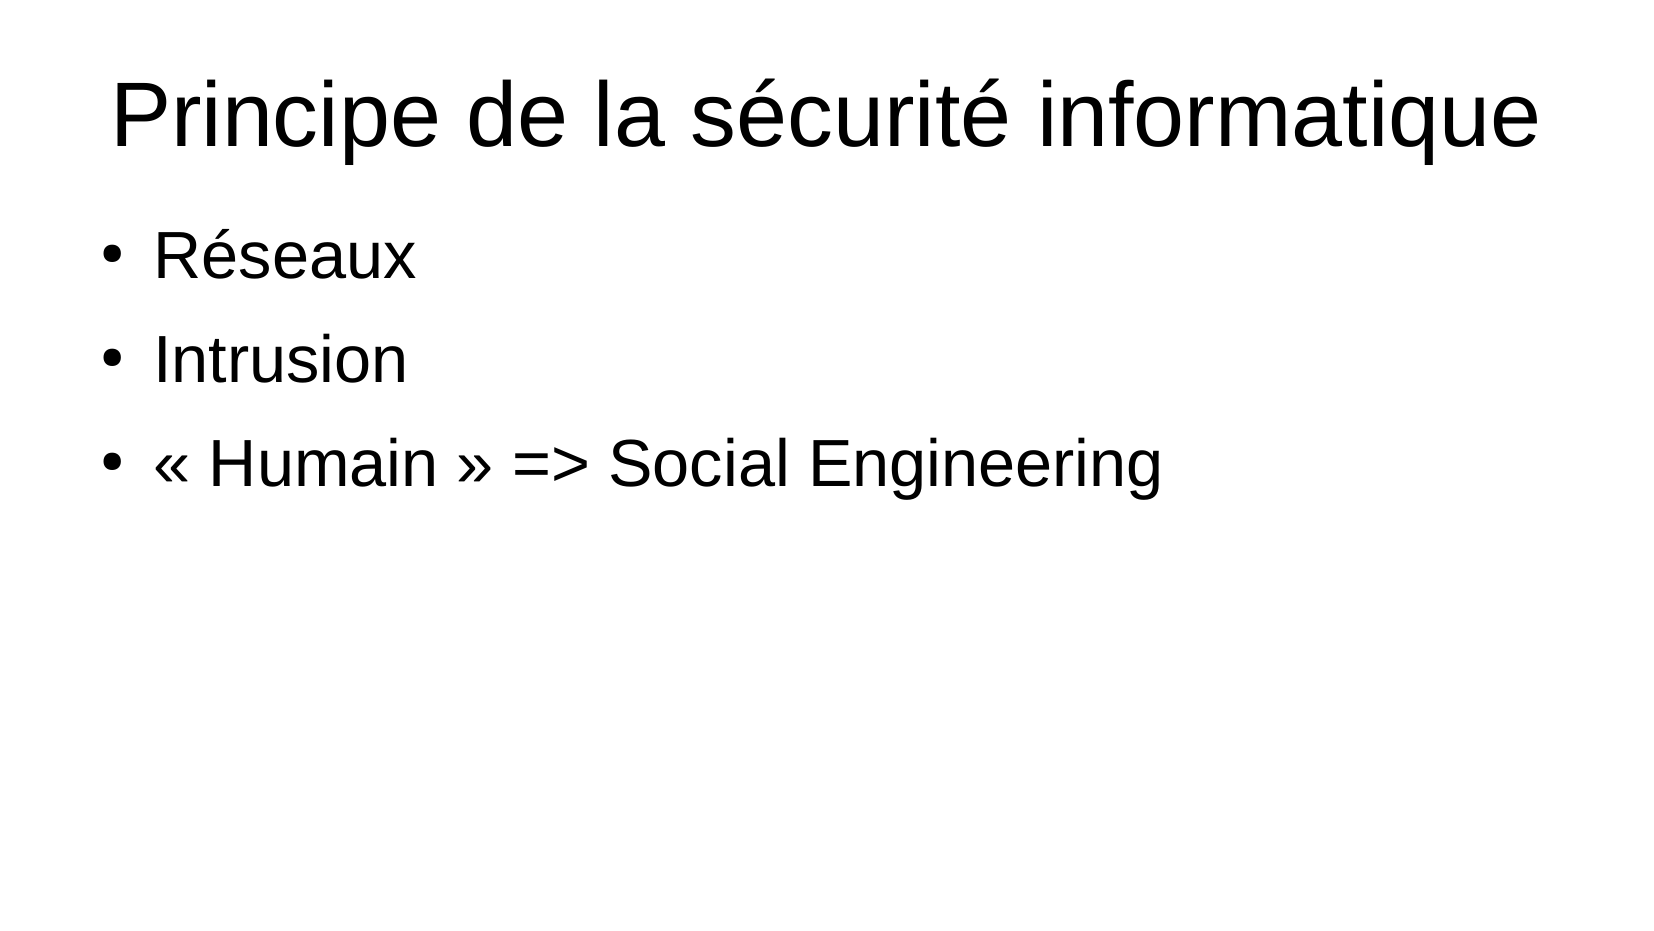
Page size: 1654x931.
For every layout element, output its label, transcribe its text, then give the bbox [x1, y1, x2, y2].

list Réseaux Intrusion « Humain » => Social Engineering [82, 217, 1571, 758]
title Principe de la sécurité informatique [82, 37, 1571, 193]
